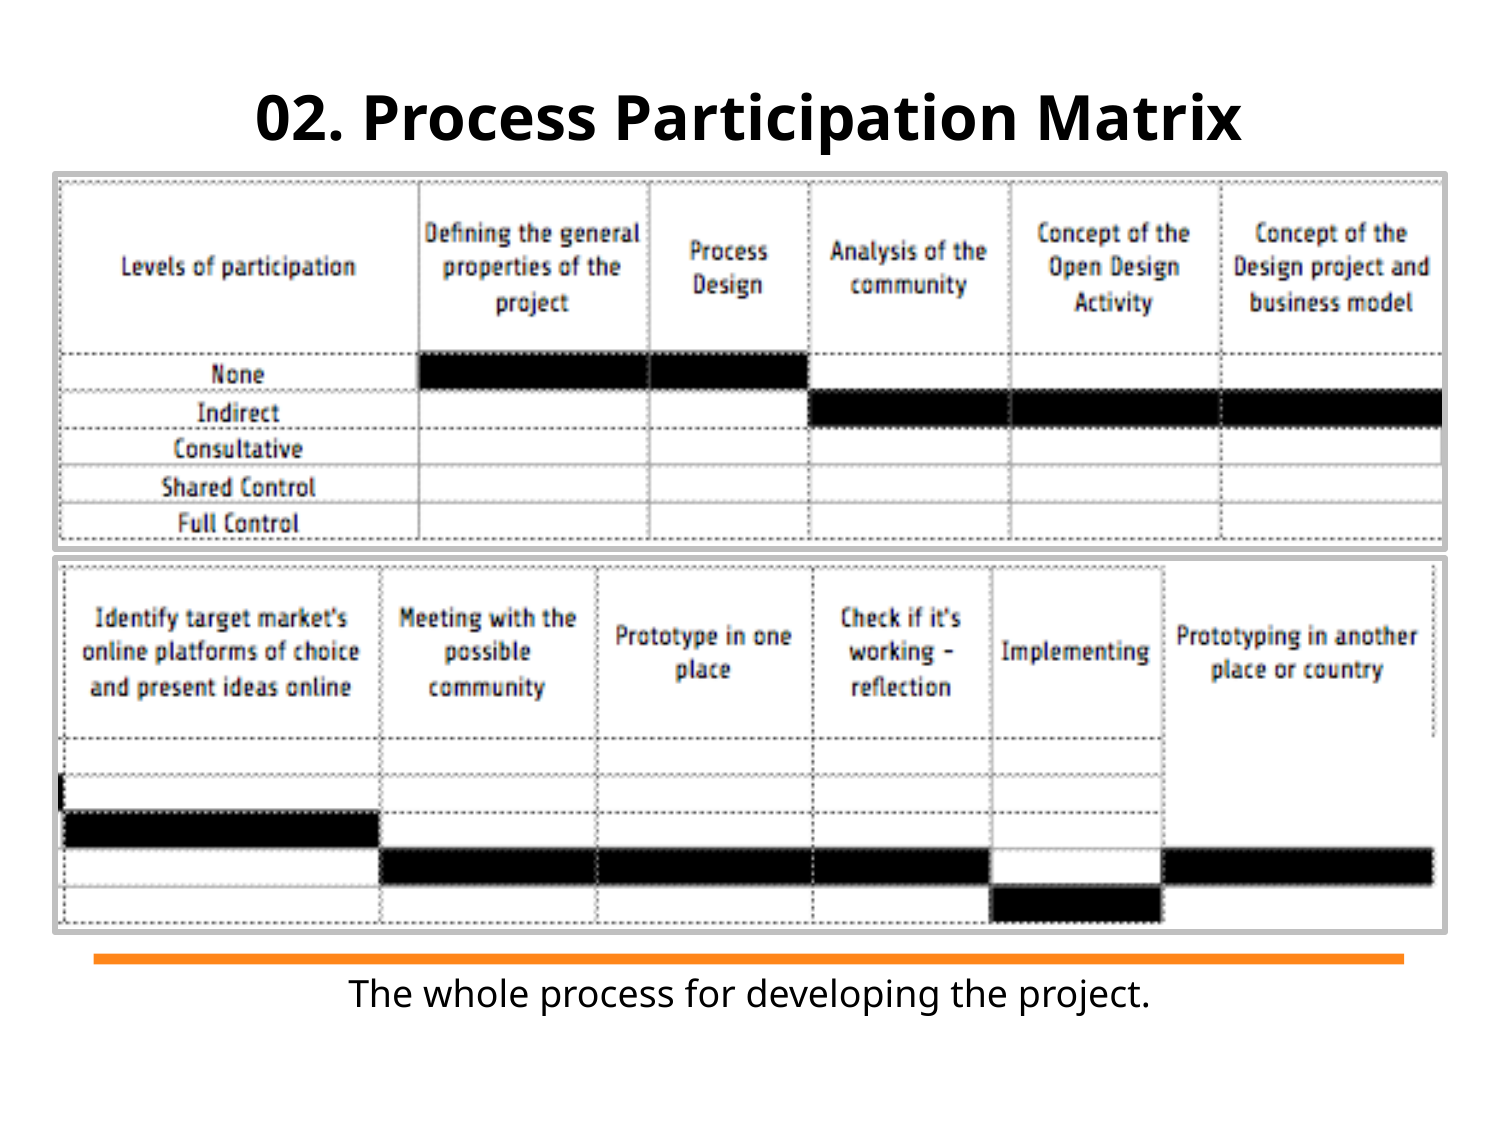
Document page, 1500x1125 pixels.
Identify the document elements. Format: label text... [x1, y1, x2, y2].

picture [0, 0, 1500, 1125]
text_box The whole process for developing the project. [305, 960, 1195, 1020]
title 02. Process Participation Matrix [75, 45, 1426, 171]
